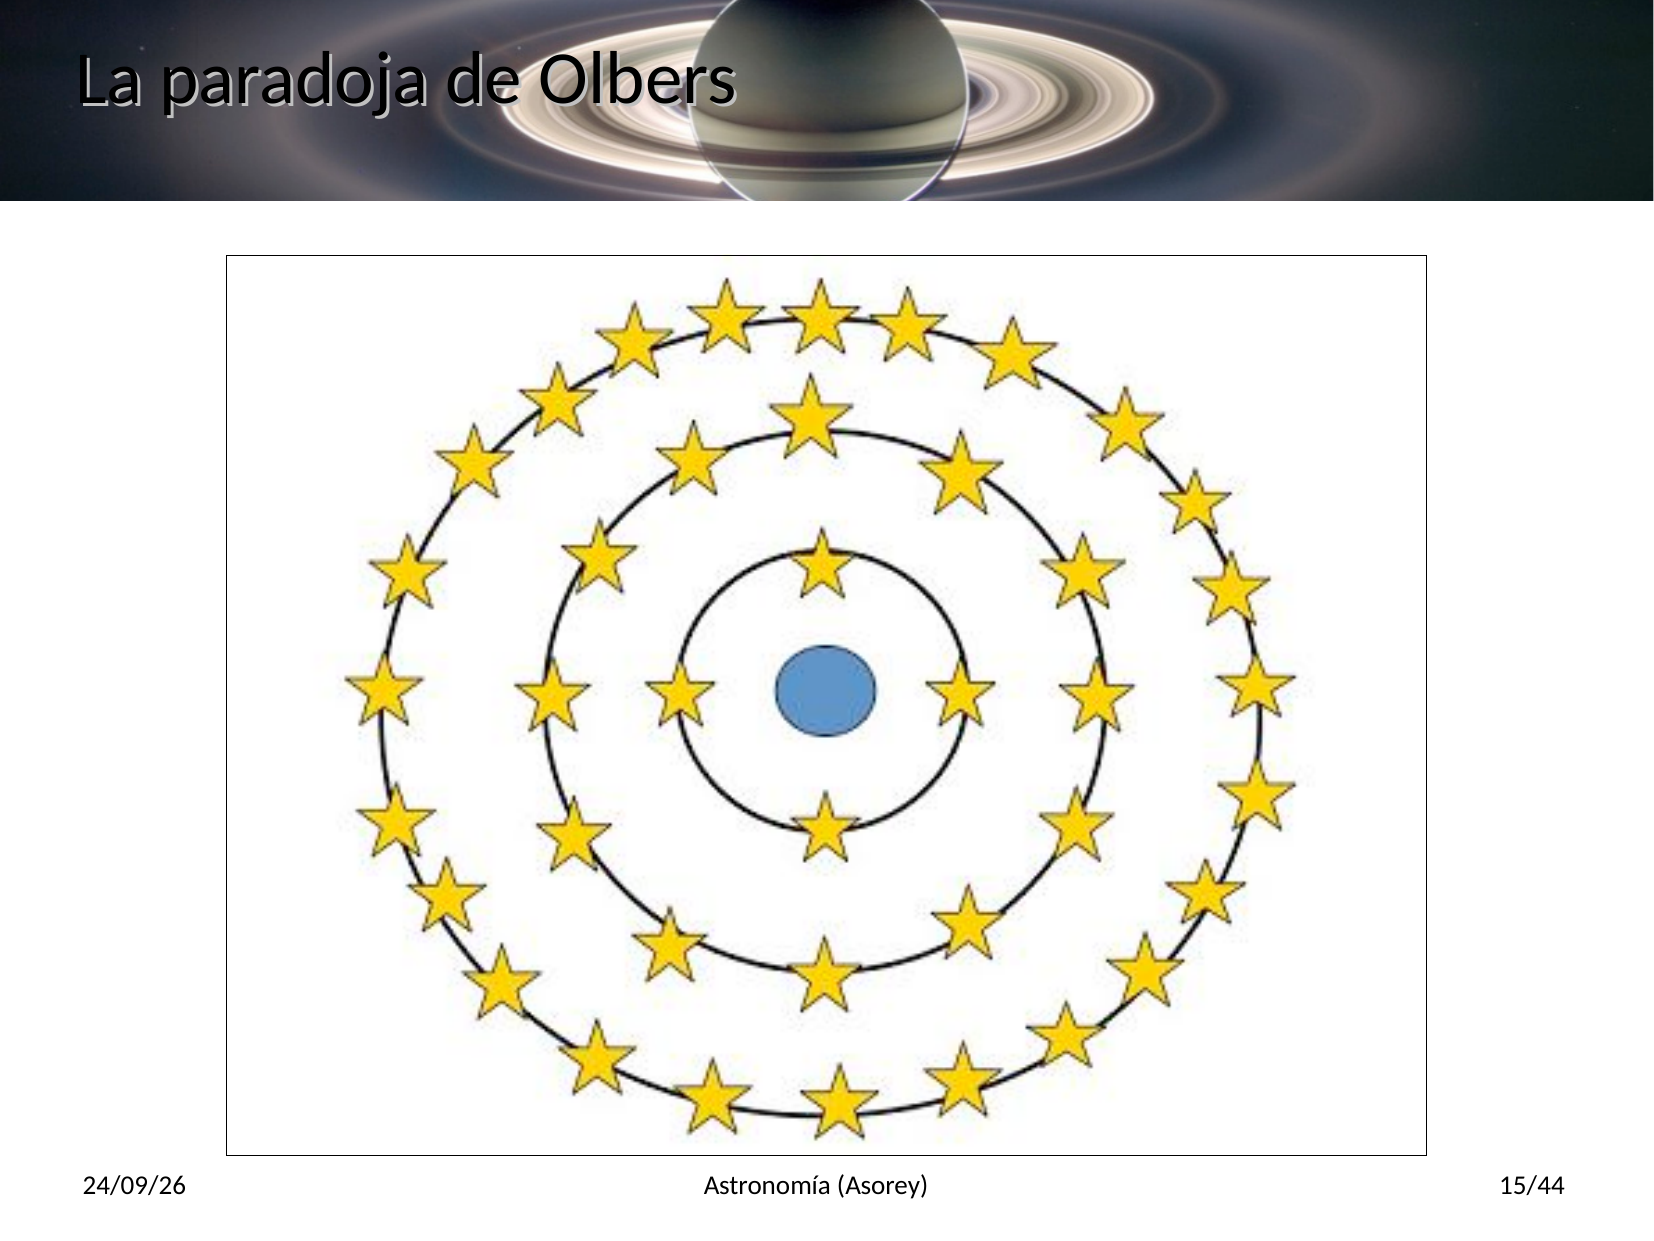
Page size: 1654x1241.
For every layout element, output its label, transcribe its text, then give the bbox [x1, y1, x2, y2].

picture [226, 254, 1427, 1156]
picture [0, 0, 1654, 201]
title La paradoja de Olbers [75, 19, 1564, 151]
